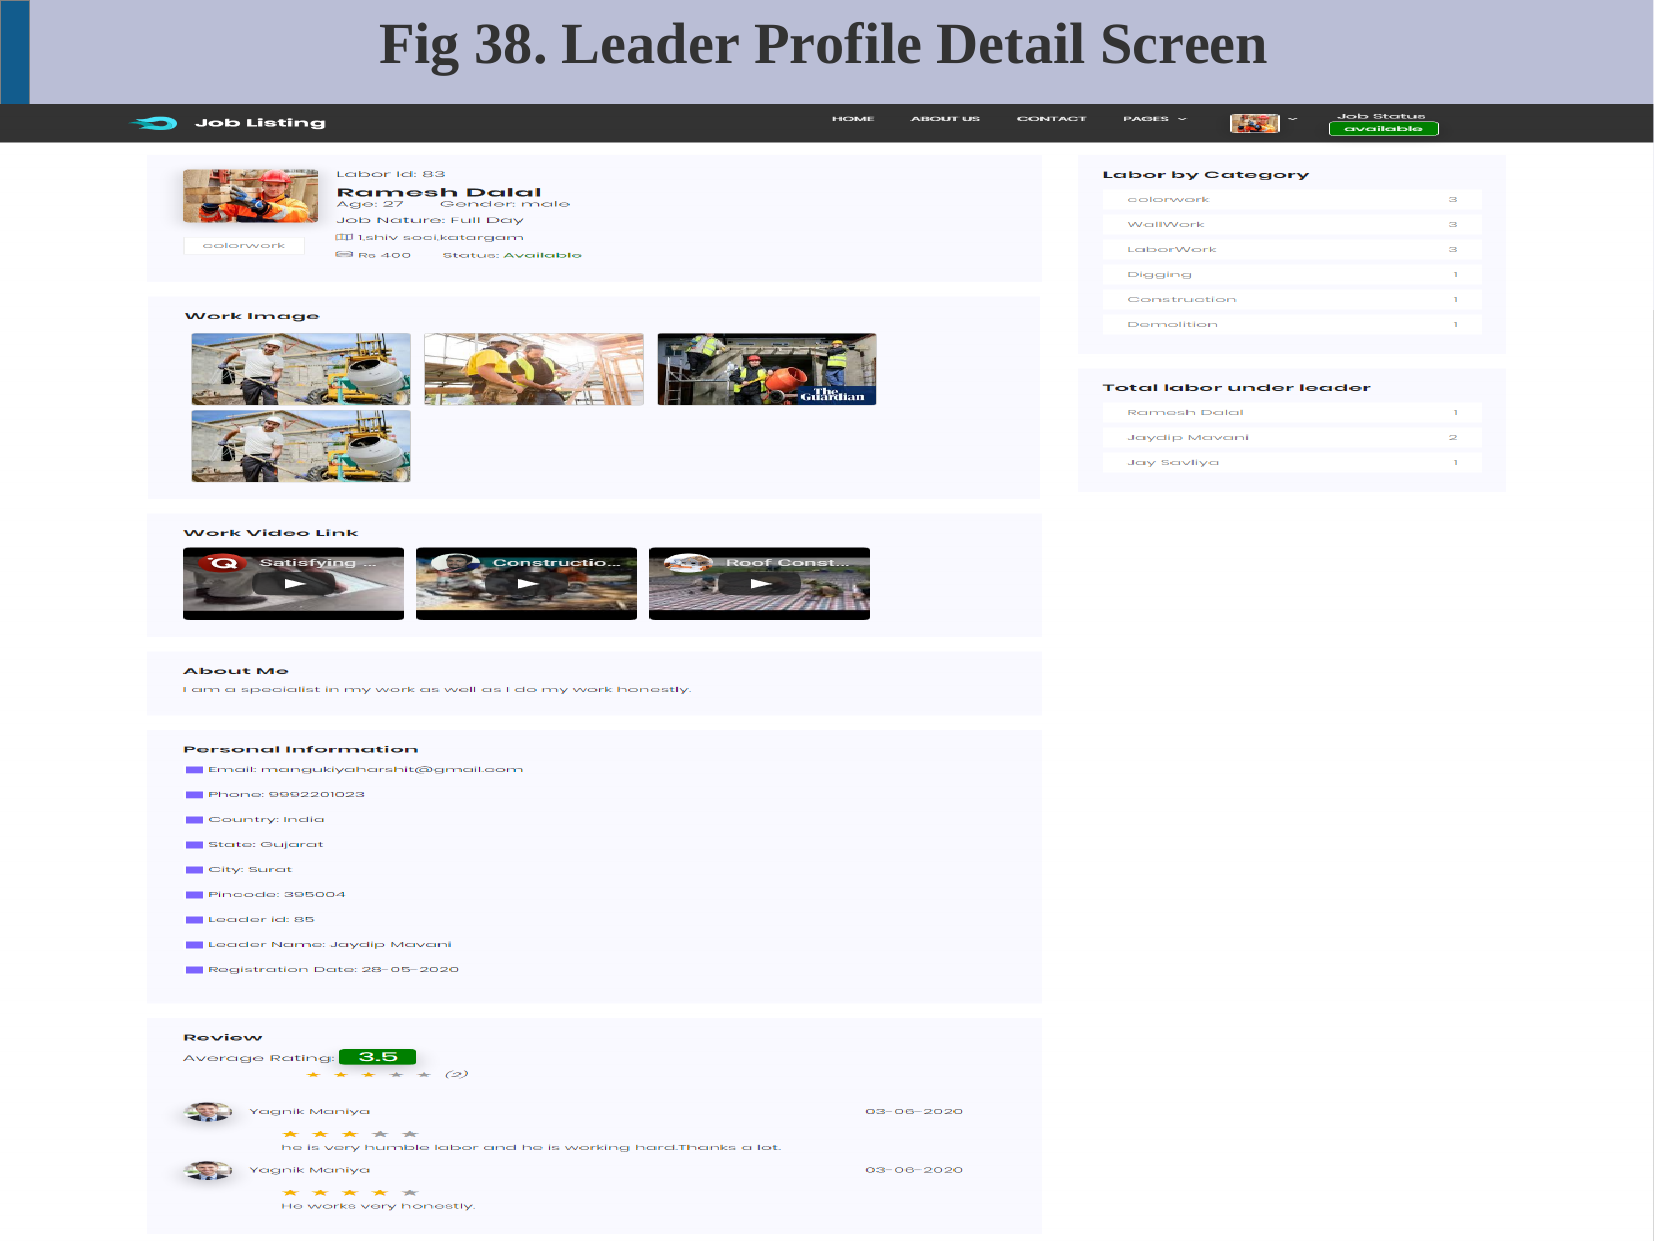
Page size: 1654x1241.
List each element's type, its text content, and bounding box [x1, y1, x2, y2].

picture [0, 104, 1654, 1241]
title Fig 38. Leader Profile Detail Screen [117, 0, 1531, 104]
